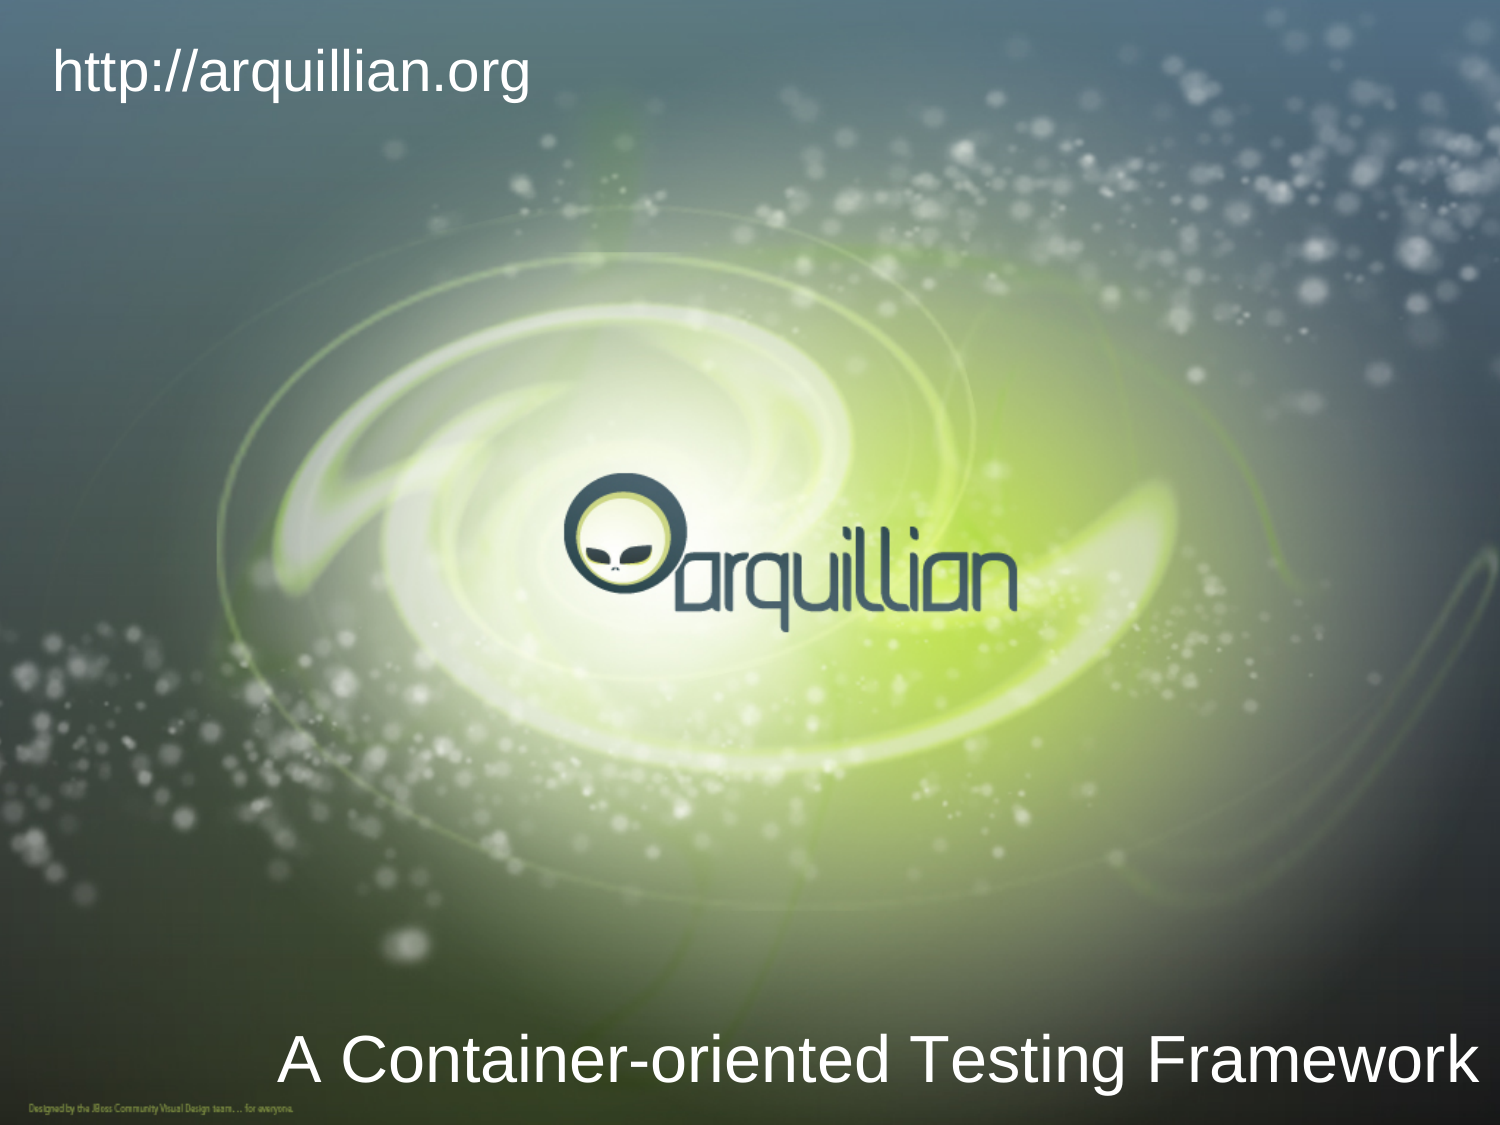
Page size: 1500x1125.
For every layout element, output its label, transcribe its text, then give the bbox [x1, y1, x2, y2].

text_box http://arquillian.org [37, 25, 1013, 111]
text_box A Container-oriented Testing Framework [262, 1008, 1500, 1103]
picture [0, 0, 1500, 1125]
